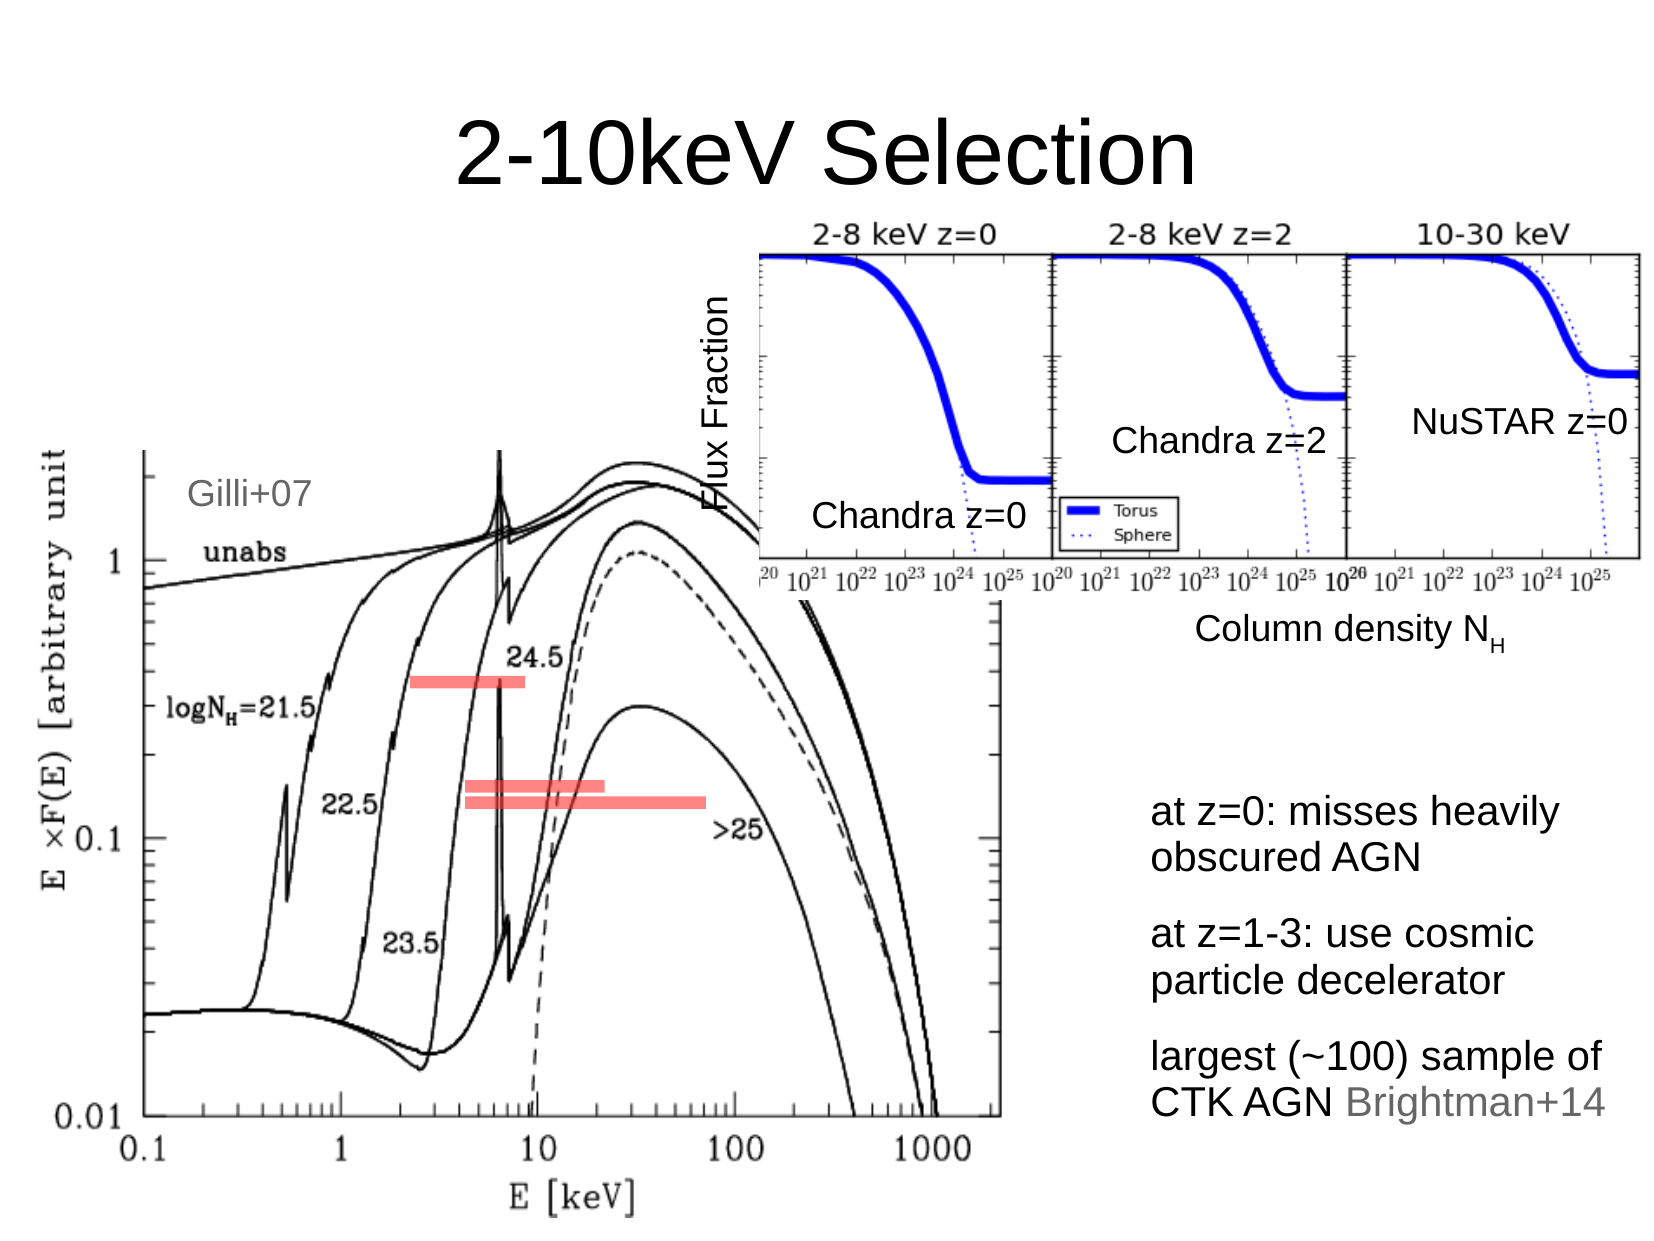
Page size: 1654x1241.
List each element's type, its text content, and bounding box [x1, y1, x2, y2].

picture [37, 207, 1654, 1218]
text_box Chandra z=2 [1096, 412, 1397, 469]
text_box Chandra z=0 [796, 487, 1097, 544]
text_box NuSTAR z=0 [1396, 392, 1654, 450]
title 2-10keV Selection [82, 49, 1571, 257]
list at z=0: misses heavily obscured AGN at z=1-3: use cosmic particle decelerator largest (~100) sample of CTK AGN Brightman+14 [1079, 787, 1643, 1201]
text_box Flux Fraction [685, 169, 823, 638]
text_box Gilli+07 [172, 464, 537, 544]
text_box Column density NH [1050, 600, 1651, 666]
